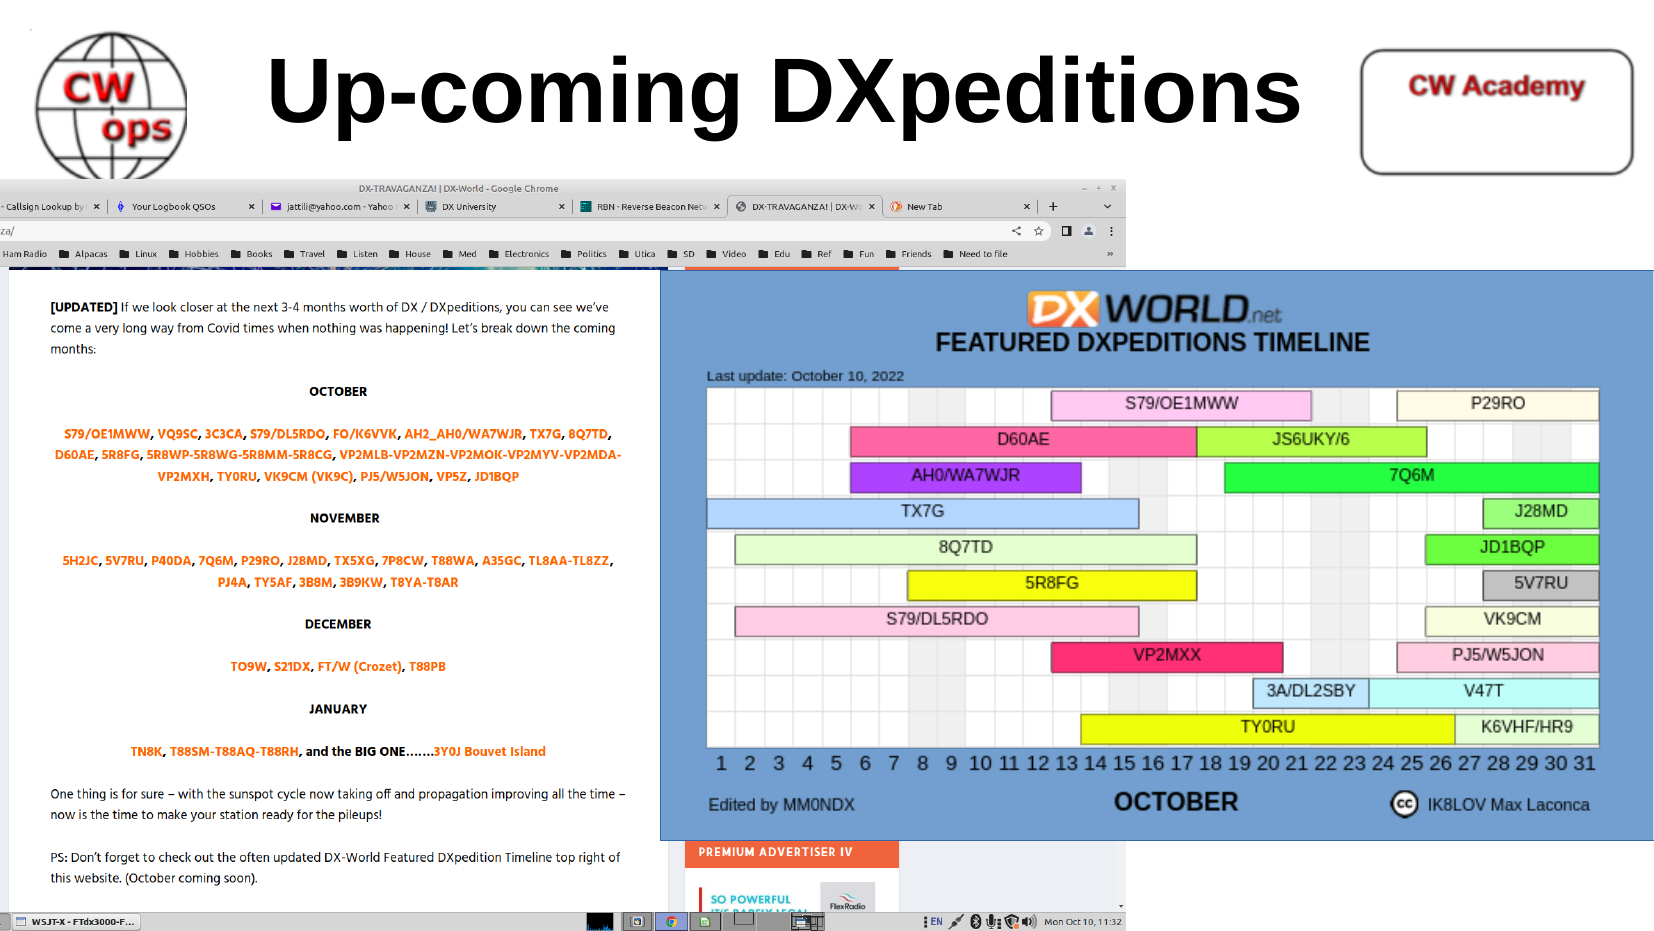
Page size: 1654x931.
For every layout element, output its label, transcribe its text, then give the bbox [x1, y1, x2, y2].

picture [683, 278, 1622, 826]
title Up-coming DXpeditions [41, 13, 1531, 169]
picture [1350, 37, 1640, 186]
text_box [660, 270, 1654, 841]
picture [0, 29, 1126, 931]
